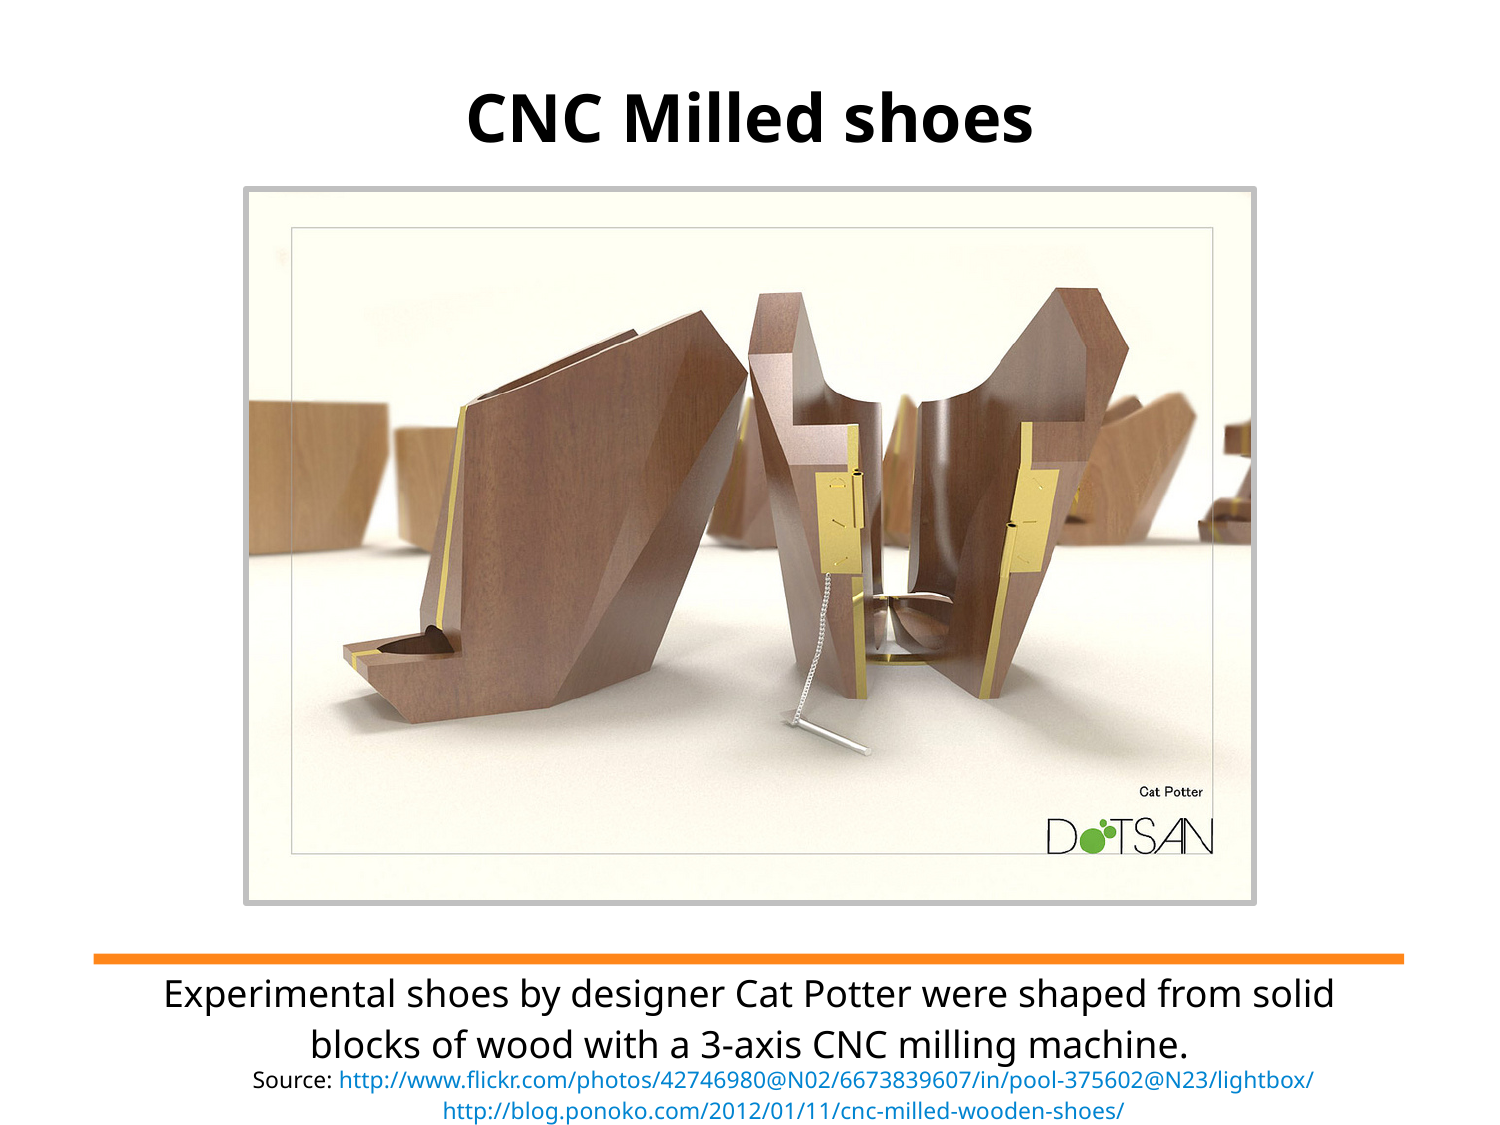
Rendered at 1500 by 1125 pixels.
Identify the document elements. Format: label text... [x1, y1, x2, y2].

title CNC Milled shoes [75, 44, 1426, 188]
picture [1269, 1077, 1276, 1087]
text_box Source: http://www.flickr.com/photos/42746980@N02/6673839607/in/pool-375602@N23/lightbox/ http://blog.ponoko.com/2012/01/11/cnc-milled-wooden-shoes/ [237, 1073, 1263, 1125]
picture [0, 0, 1500, 1125]
text_box Experimental shoes by designer Cat Potter were shaped from solid blocks of wood with a 3-axis CNC milling machine. [109, 960, 1391, 1073]
